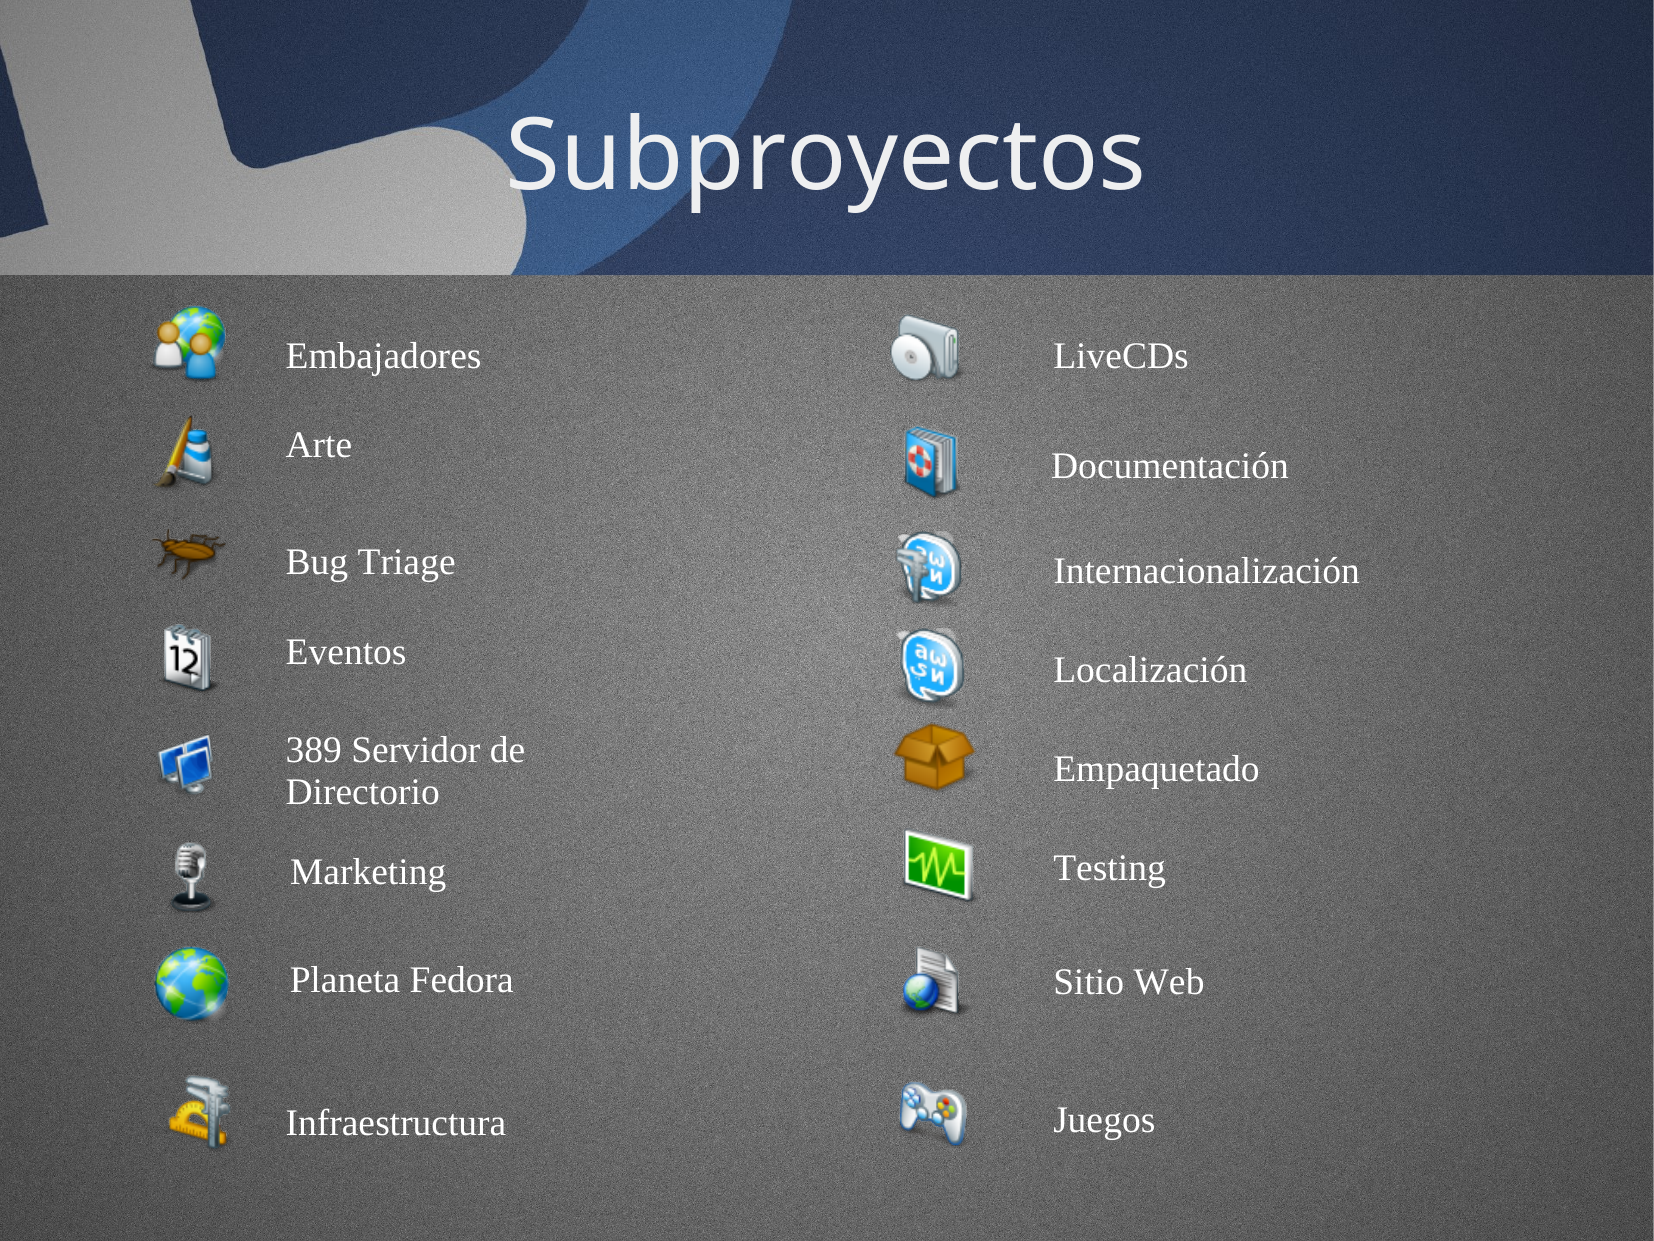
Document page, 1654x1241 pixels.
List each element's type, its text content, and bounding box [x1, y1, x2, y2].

text_box Eventos [270, 620, 596, 678]
text_box Embajadores [270, 324, 655, 382]
text_box Sitio Web [1038, 950, 1423, 1008]
text_box Infraestructura [270, 1092, 744, 1149]
text_box Juegos [1038, 1088, 1393, 1146]
text_box Subproyectos [82, 49, 1571, 257]
text_box Bug Triage [270, 531, 567, 588]
text_box Empaquetado [1038, 738, 1511, 795]
text_box Testing [1038, 836, 1393, 894]
text_box Marketing [275, 841, 601, 898]
picture [0, 0, 1654, 1241]
text_box Planeta Fedora [274, 948, 630, 1006]
text_box Localización [1038, 639, 1511, 696]
text_box Internacionalización [1038, 540, 1452, 597]
text_box Documentación [1036, 434, 1362, 491]
text_box LiveCDs [1038, 324, 1423, 382]
text_box 389 Servidor de Directorio [270, 719, 685, 818]
text_box Arte [270, 413, 596, 471]
